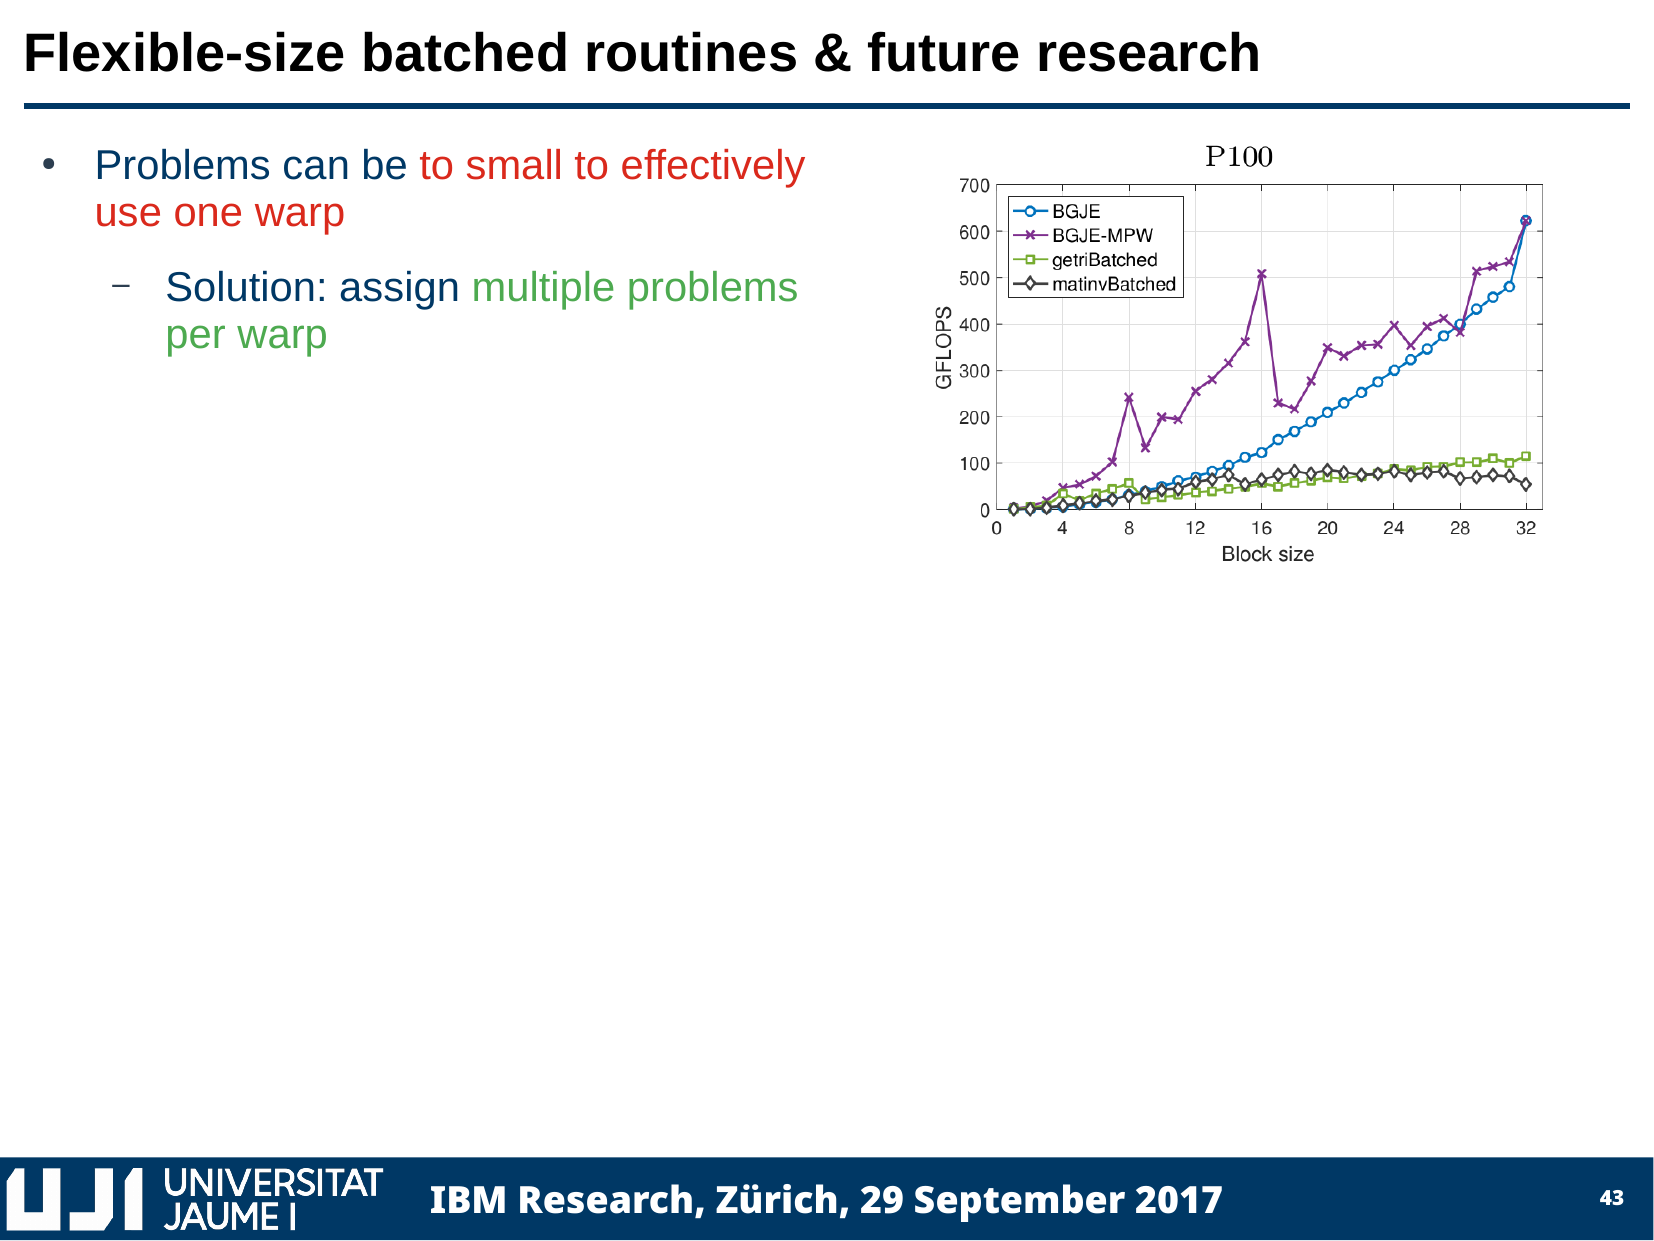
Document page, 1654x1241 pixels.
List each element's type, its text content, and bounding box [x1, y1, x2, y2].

list Problems can be to small to effectively use one warp Solution: assign multiple problems per warp [23, 141, 808, 615]
picture [0, 1158, 390, 1241]
picture [921, 123, 1583, 579]
title Flexible-size batched routines & future research [23, 0, 1630, 107]
